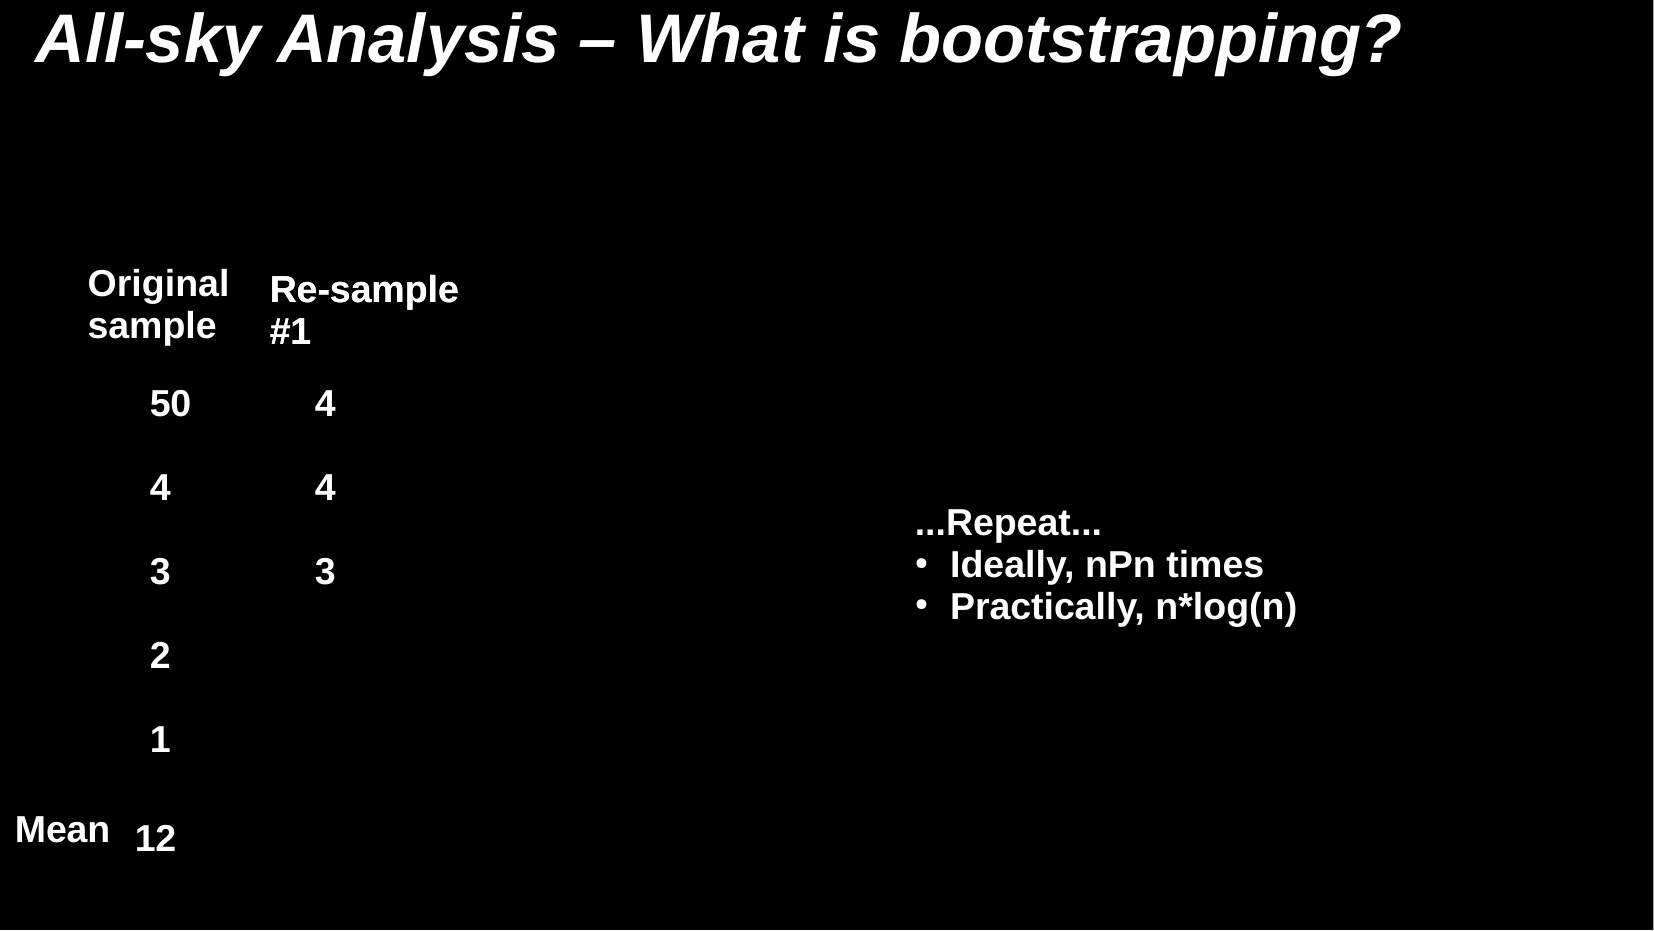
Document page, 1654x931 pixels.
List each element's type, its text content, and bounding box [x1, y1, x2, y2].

text_box Mean [0, 801, 136, 901]
text_box Re-sample #1 [255, 261, 485, 361]
text_box 50 4 3 2 1 [135, 375, 226, 768]
text_box 12 [136, 810, 1291, 867]
text_box All-sky Analysis – What is bootstrapping? [0, 0, 1564, 77]
text_box ...Repeat... Ideally, nPn times Practically, n*log(n) [900, 493, 1381, 635]
text_box 4 4 3 [300, 375, 391, 768]
text_box Original sample [72, 255, 256, 354]
